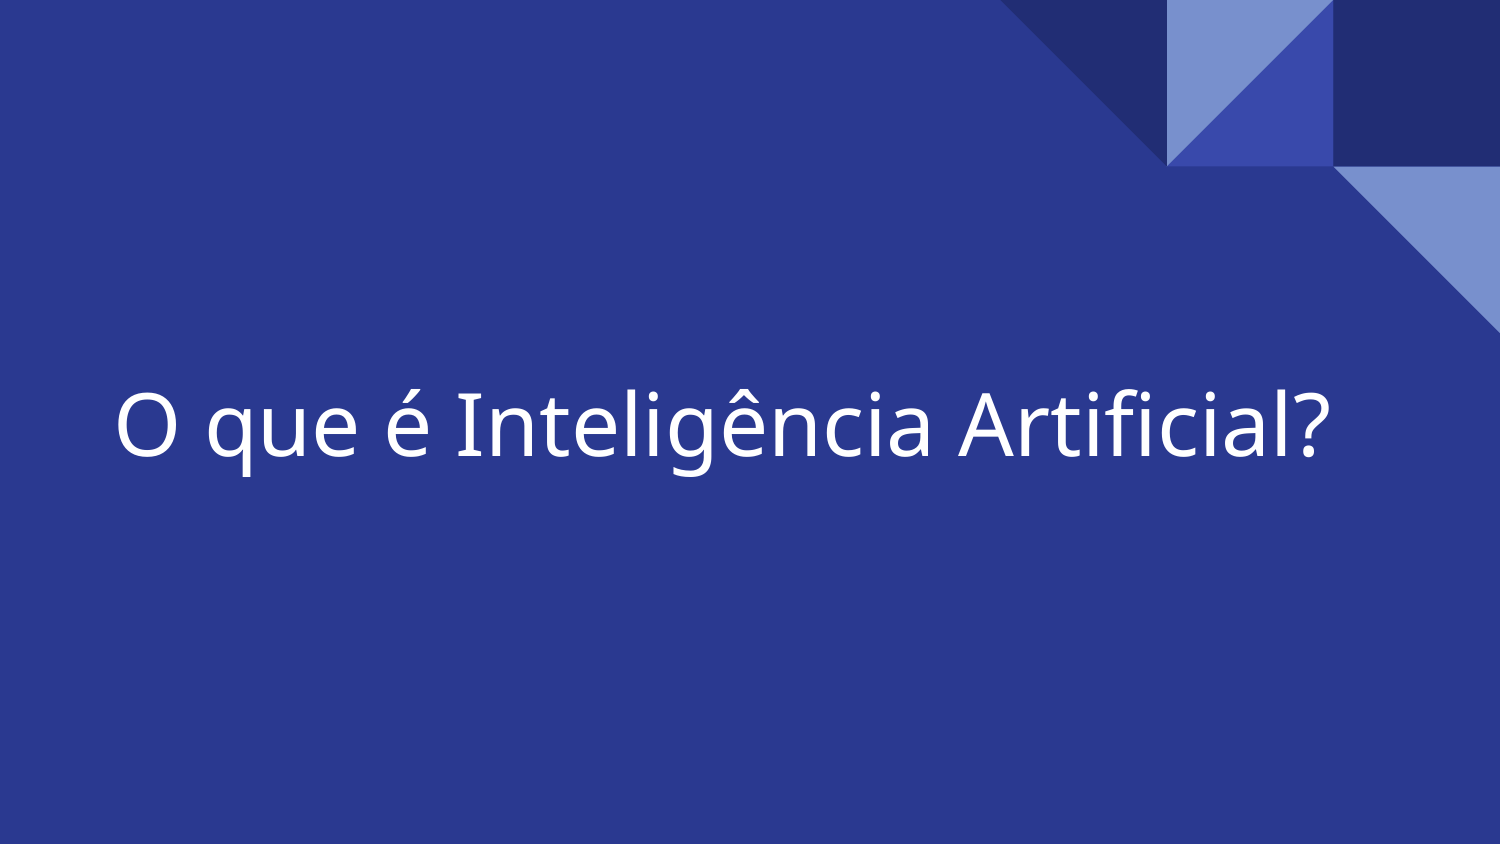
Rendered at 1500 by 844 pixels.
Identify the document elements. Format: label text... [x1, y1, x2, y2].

title O que é Inteligência Artificial? [98, 353, 1447, 491]
